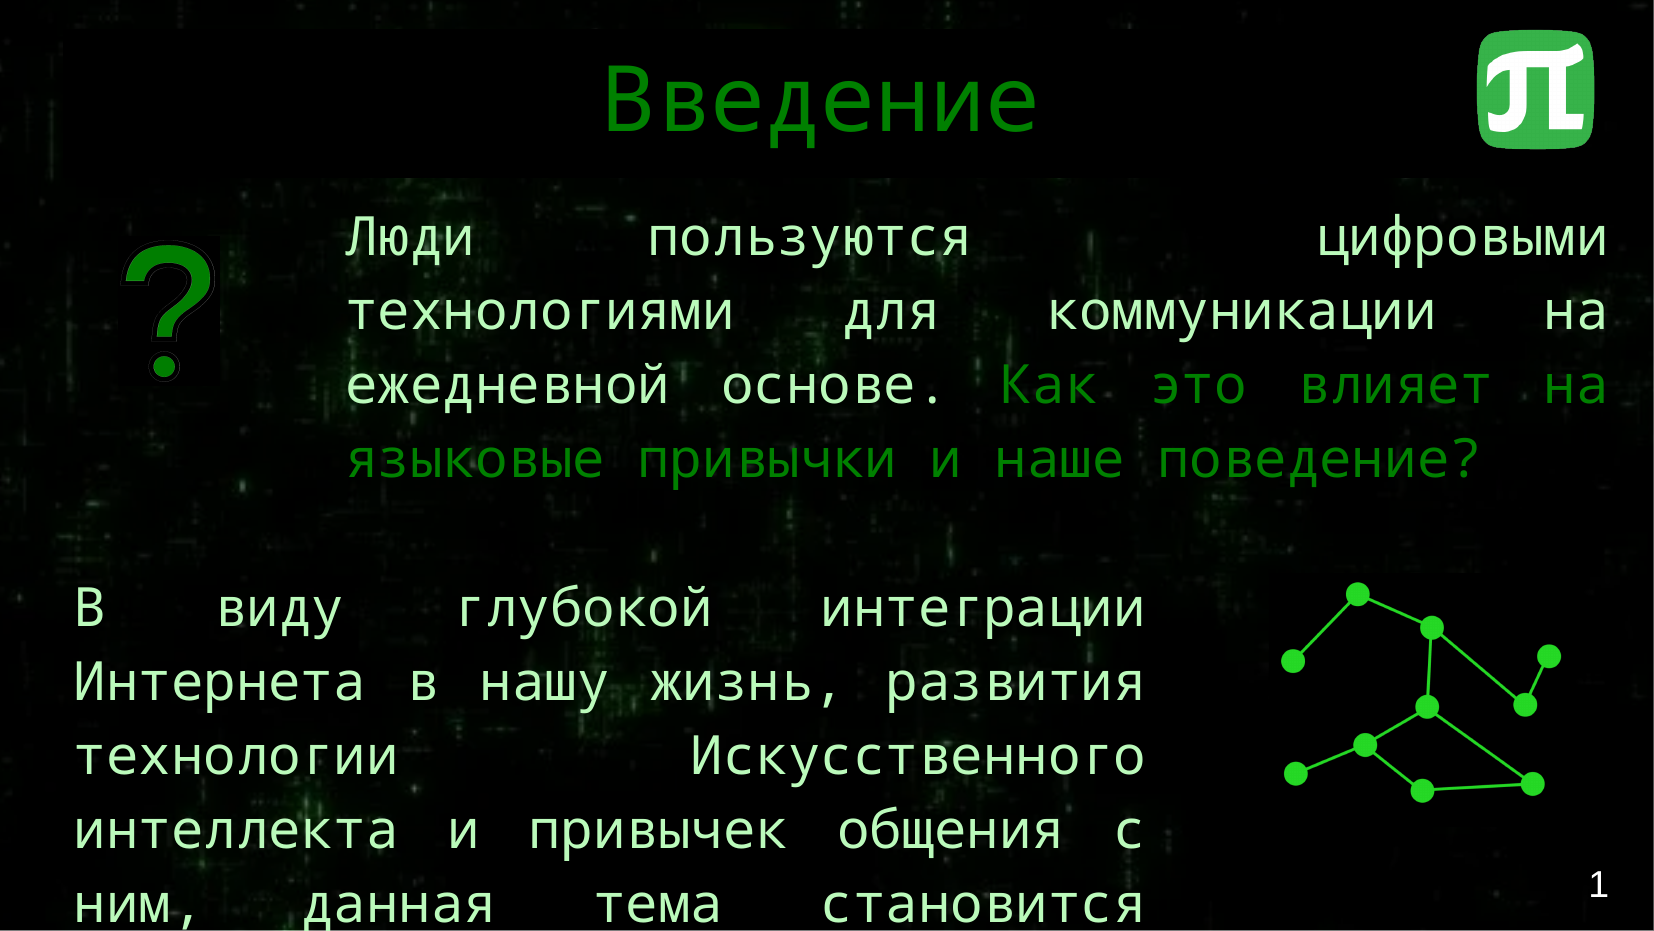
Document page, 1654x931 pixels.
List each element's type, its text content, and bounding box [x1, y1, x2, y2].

title Введение [549, 14, 1093, 178]
picture [0, 0, 1654, 931]
text_box 1 [1573, 856, 1625, 914]
text_box В виду глубокой интеграции Интернета в нашу жизнь, развития технологии Искусственного интеллекта и привычек общения с ним, данная тема становится особенно актуальной [59, 561, 1211, 931]
text_box Люди пользуются цифровыми технологиями для коммуникации на ежедневной основе. Как это влияет на языковые привычки и наше поведение? [295, 190, 1625, 532]
